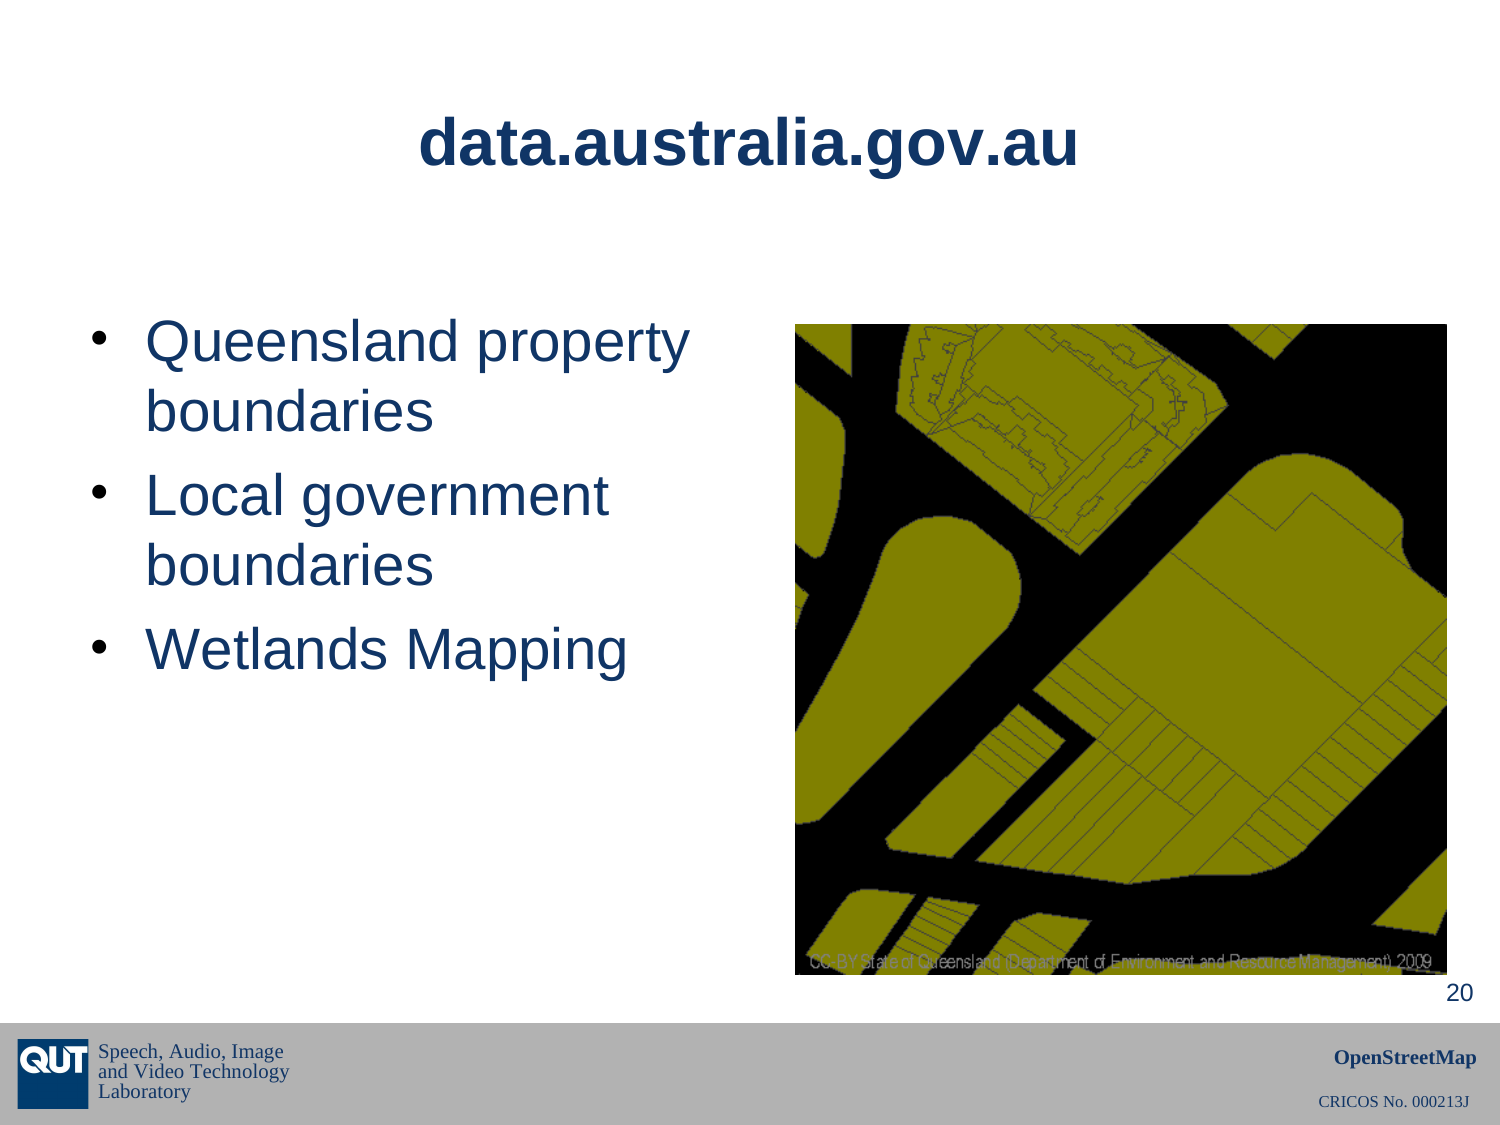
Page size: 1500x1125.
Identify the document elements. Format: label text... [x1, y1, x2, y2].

picture [17, 1039, 89, 1109]
title data.australia.gov.au [74, 37, 1425, 240]
list Queensland property boundaries Local government boundaries Wetlands Mapping [74, 295, 739, 1038]
picture [795, 324, 1447, 975]
